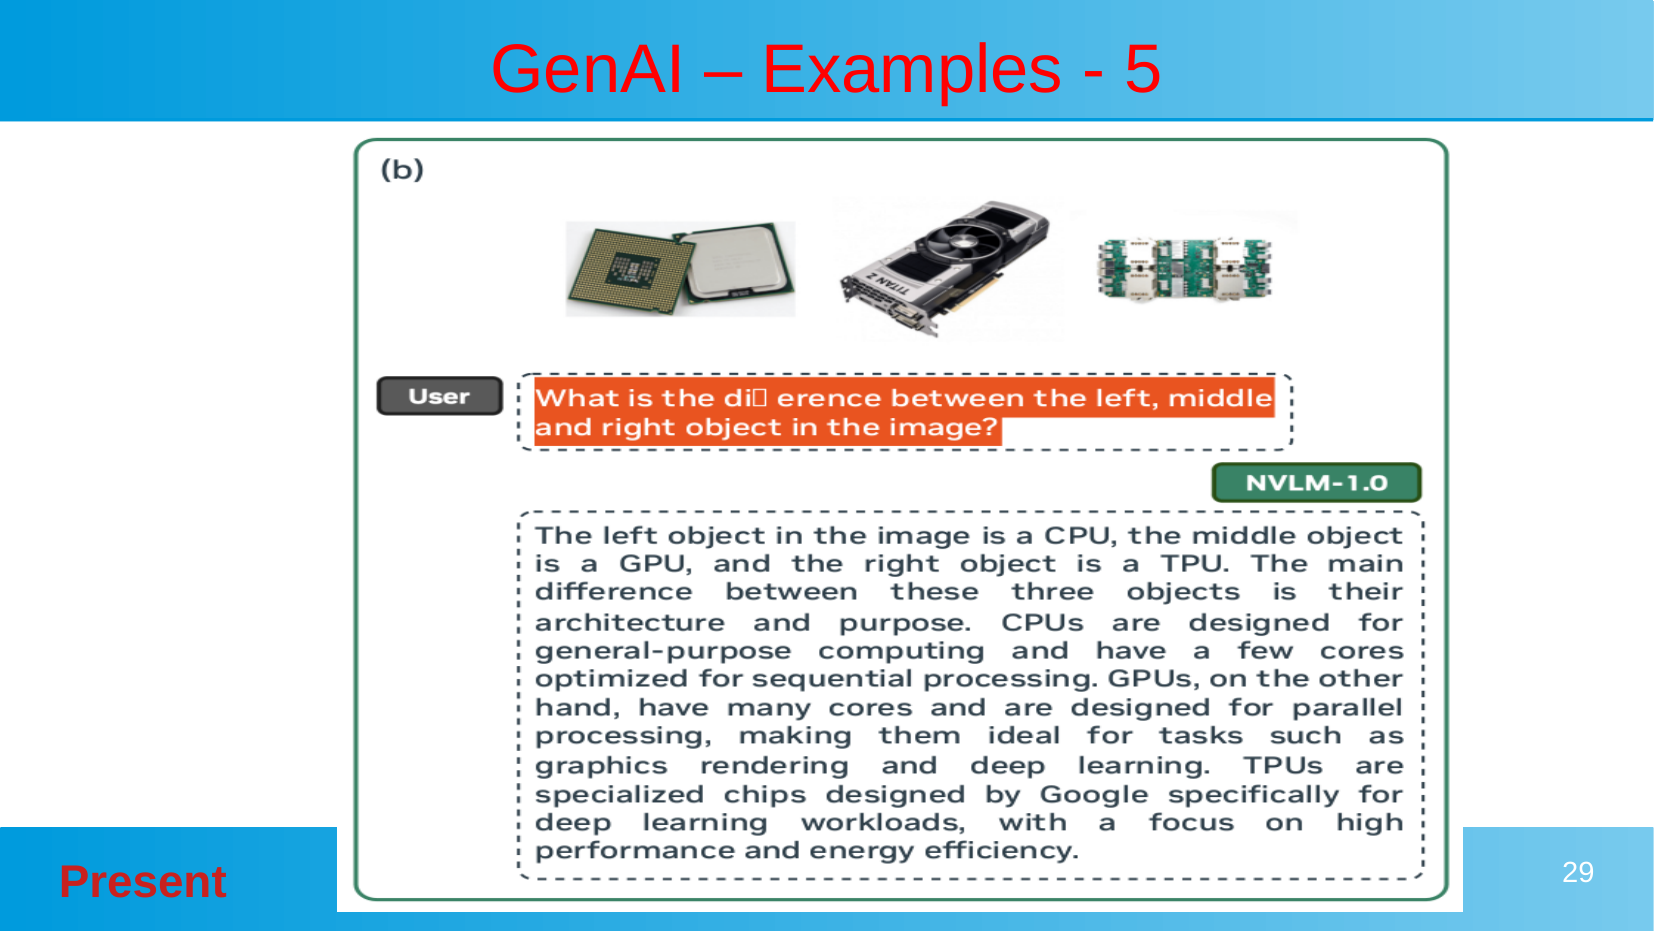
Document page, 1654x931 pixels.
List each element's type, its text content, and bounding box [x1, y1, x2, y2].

picture [337, 125, 1463, 912]
title GenAI – Examples - 5 [59, 29, 1595, 108]
